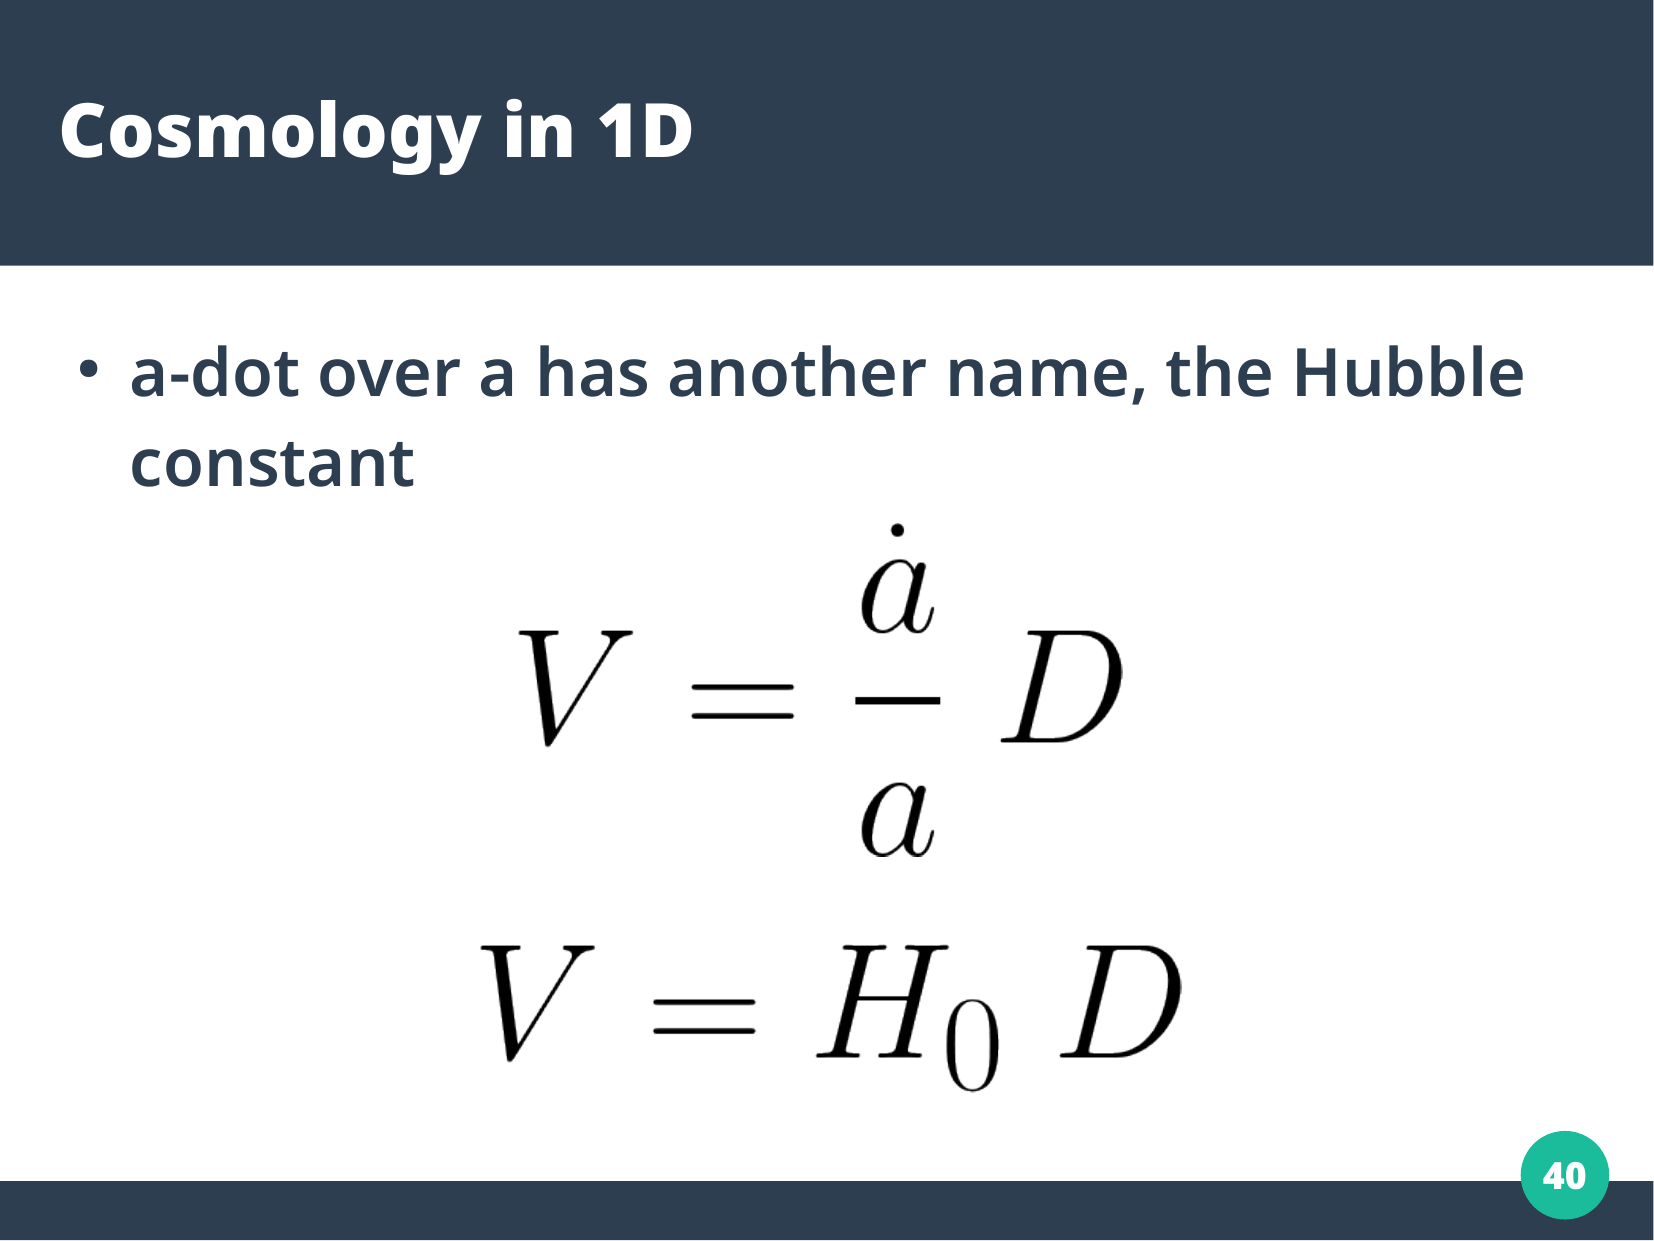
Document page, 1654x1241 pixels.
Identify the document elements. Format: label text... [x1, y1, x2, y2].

list a-dot over a has another name, the Hubble constant [59, 324, 1595, 1152]
title Cosmology in 1D [59, 49, 1595, 207]
picture [480, 944, 1182, 1093]
picture [518, 523, 1123, 857]
